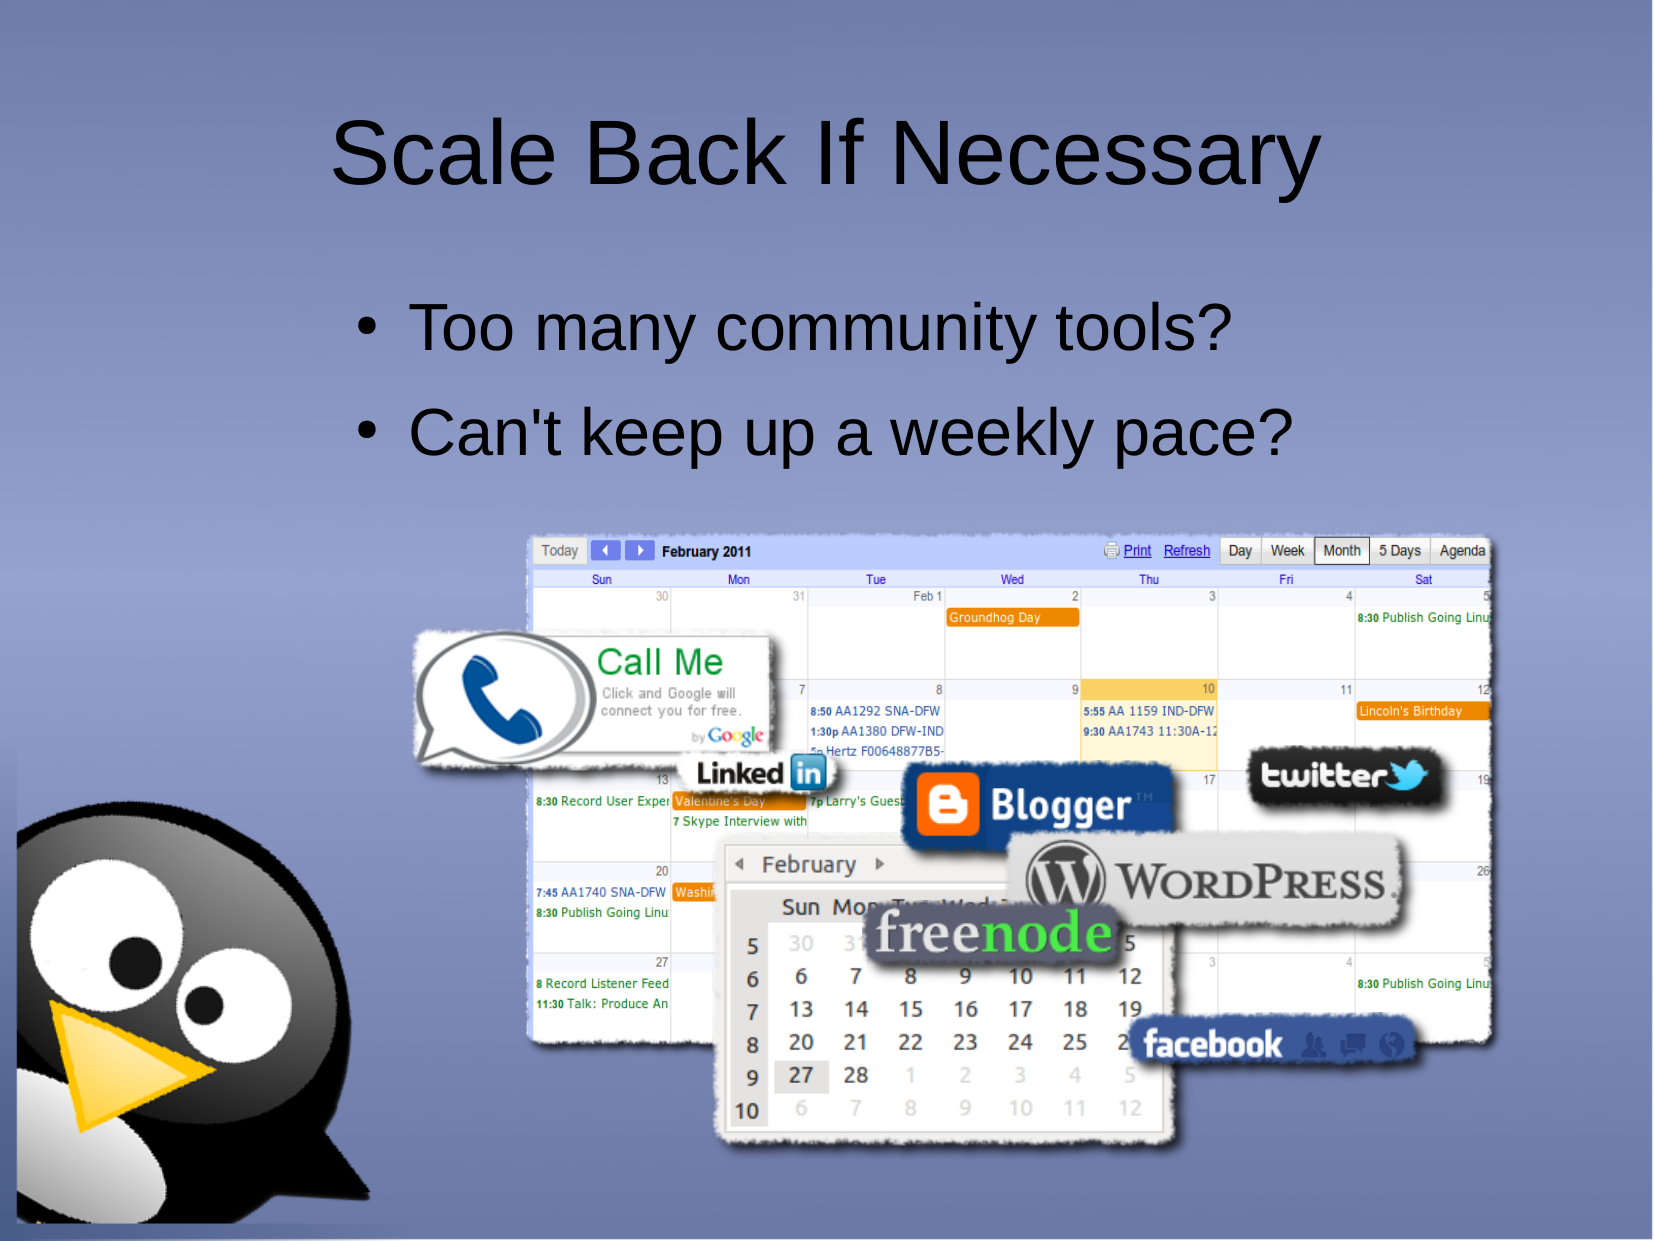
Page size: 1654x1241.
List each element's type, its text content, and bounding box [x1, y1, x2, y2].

list Too many community tools? Can't keep up a weekly pace? [337, 290, 1571, 1109]
picture [0, 0, 1654, 1241]
title Scale Back If Necessary [82, 49, 1571, 257]
